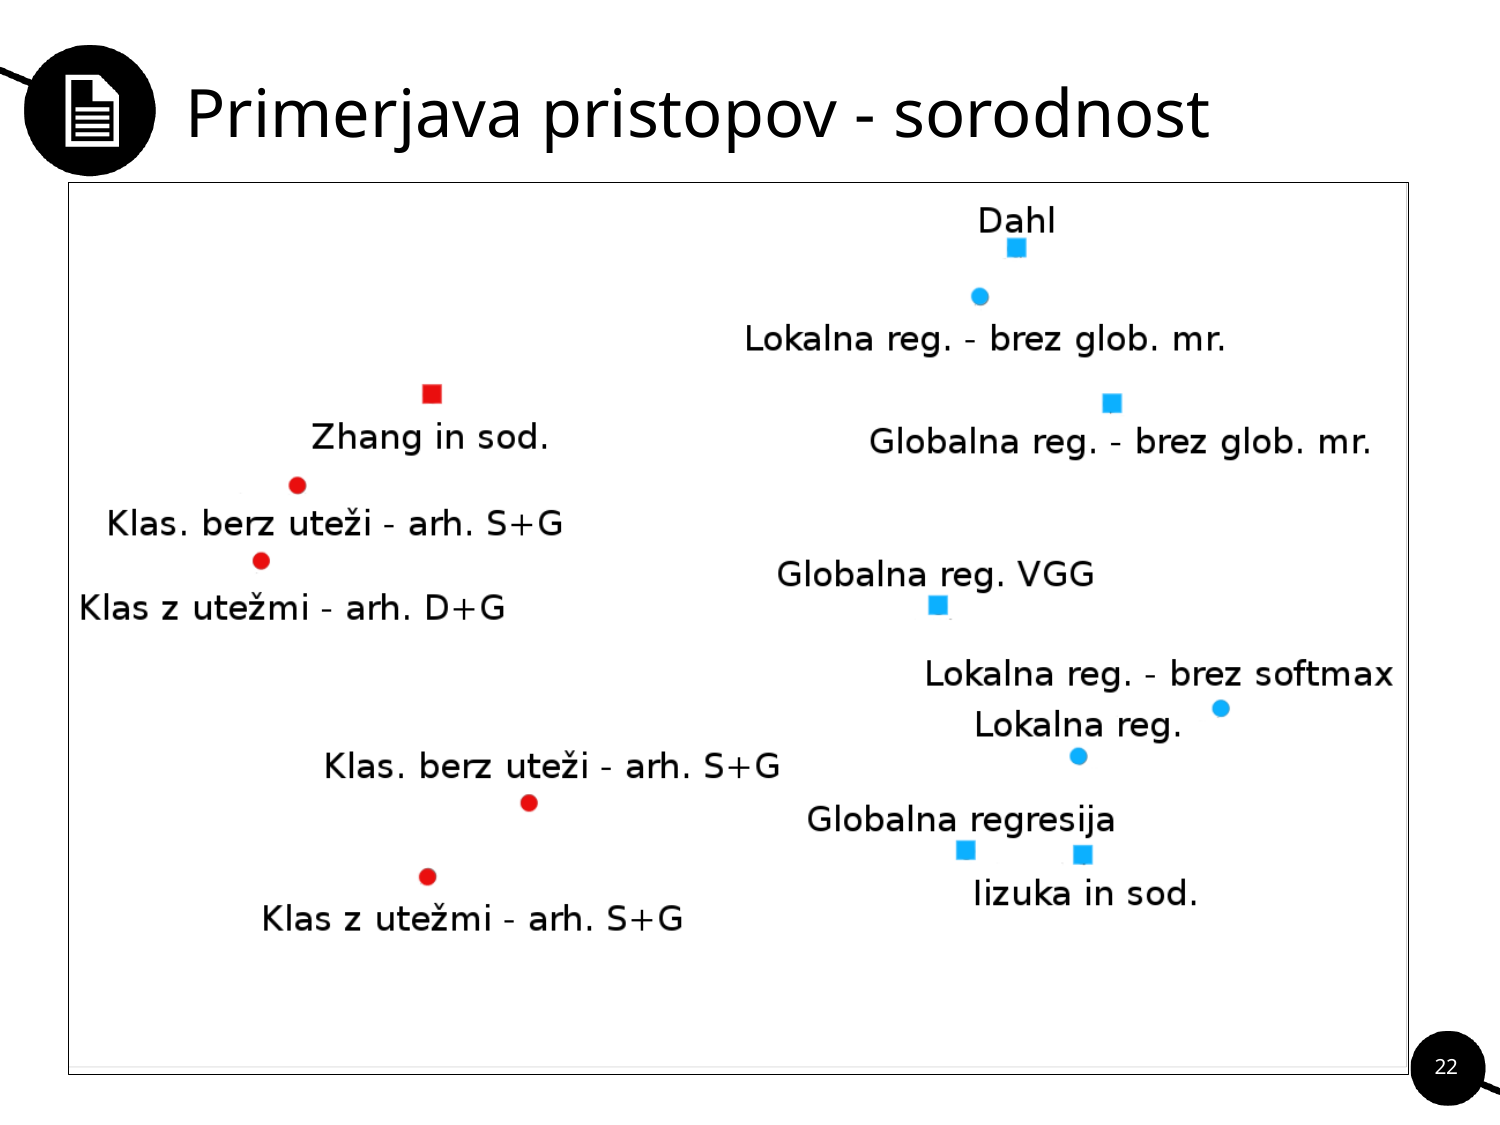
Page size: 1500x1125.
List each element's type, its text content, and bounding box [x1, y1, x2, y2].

picture [0, 0, 1500, 1125]
title Primerjava pristopov - sorodnost [170, 45, 1425, 177]
